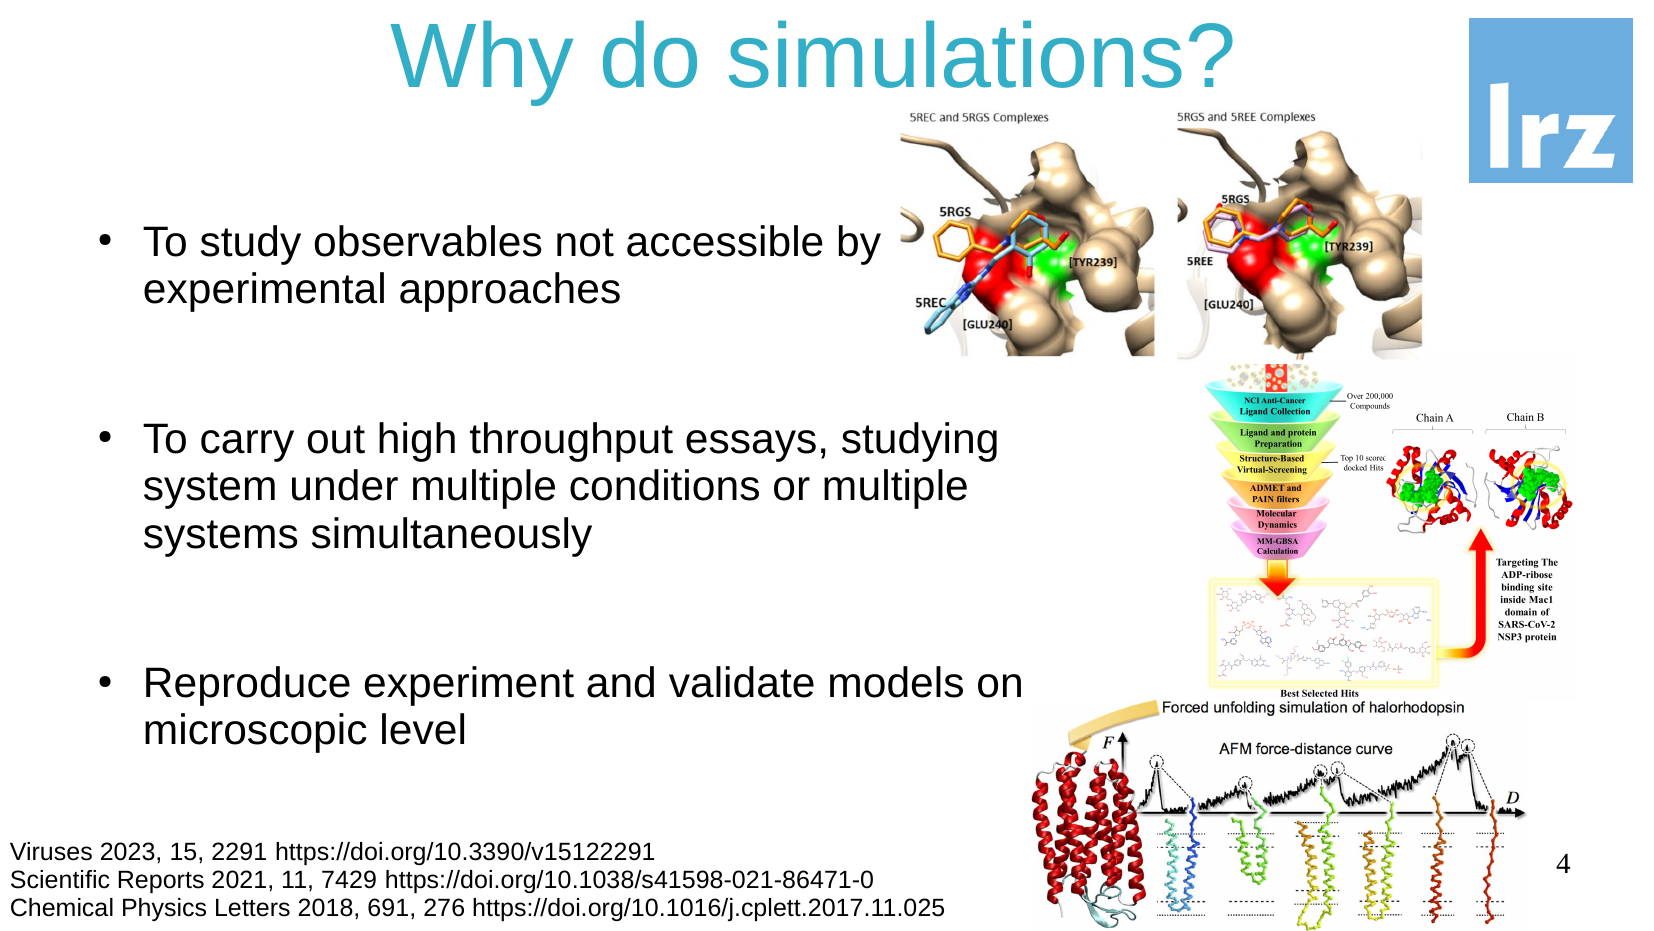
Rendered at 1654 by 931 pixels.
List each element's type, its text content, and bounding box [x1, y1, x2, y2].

text_box Viruses 2023, 15, 2291 https://doi.org/10.3390/v15122291 Scientific Reports 2021, 11, 7429 https://doi.org/10.1038/s41598-021-86471-0 Chemical Physics Letters 2018, 691, 276 https://doi.org/10.1016/j.cplett.2017.11.025 [0, 830, 1031, 931]
title Why do simulations? [82, 0, 1571, 134]
picture [895, 106, 1576, 931]
picture [1469, 18, 1633, 183]
list To study observables not accessible by experimental approaches To carry out high throughput essays, studying system under multiple conditions or multiple systems simultaneously Reproduce experiment and validate models on microscopic level [82, 217, 1051, 758]
